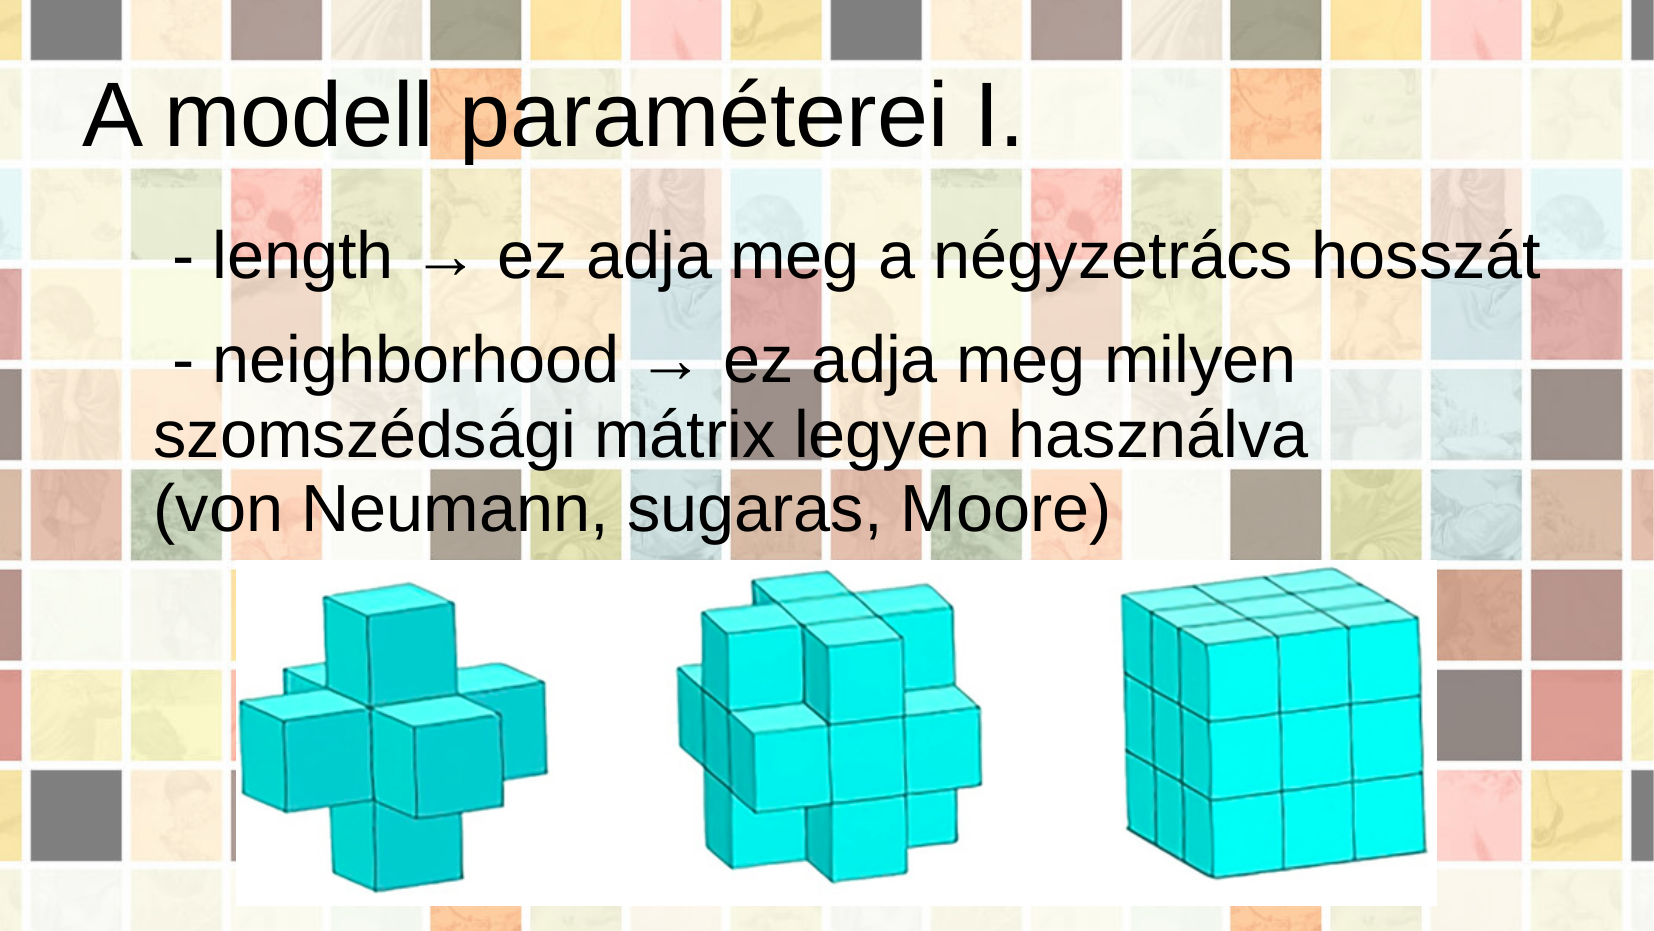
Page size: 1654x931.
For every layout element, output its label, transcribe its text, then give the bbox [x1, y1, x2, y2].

title A modell paraméterei I. [82, 37, 1571, 193]
picture [236, 560, 1437, 906]
list - length → ez adja meg a négyzetrács hosszát - neighborhood → ez adja meg milyen szomszédsági mátrix legyen használva (von Neumann, sugaras, Moore) [82, 217, 1571, 758]
